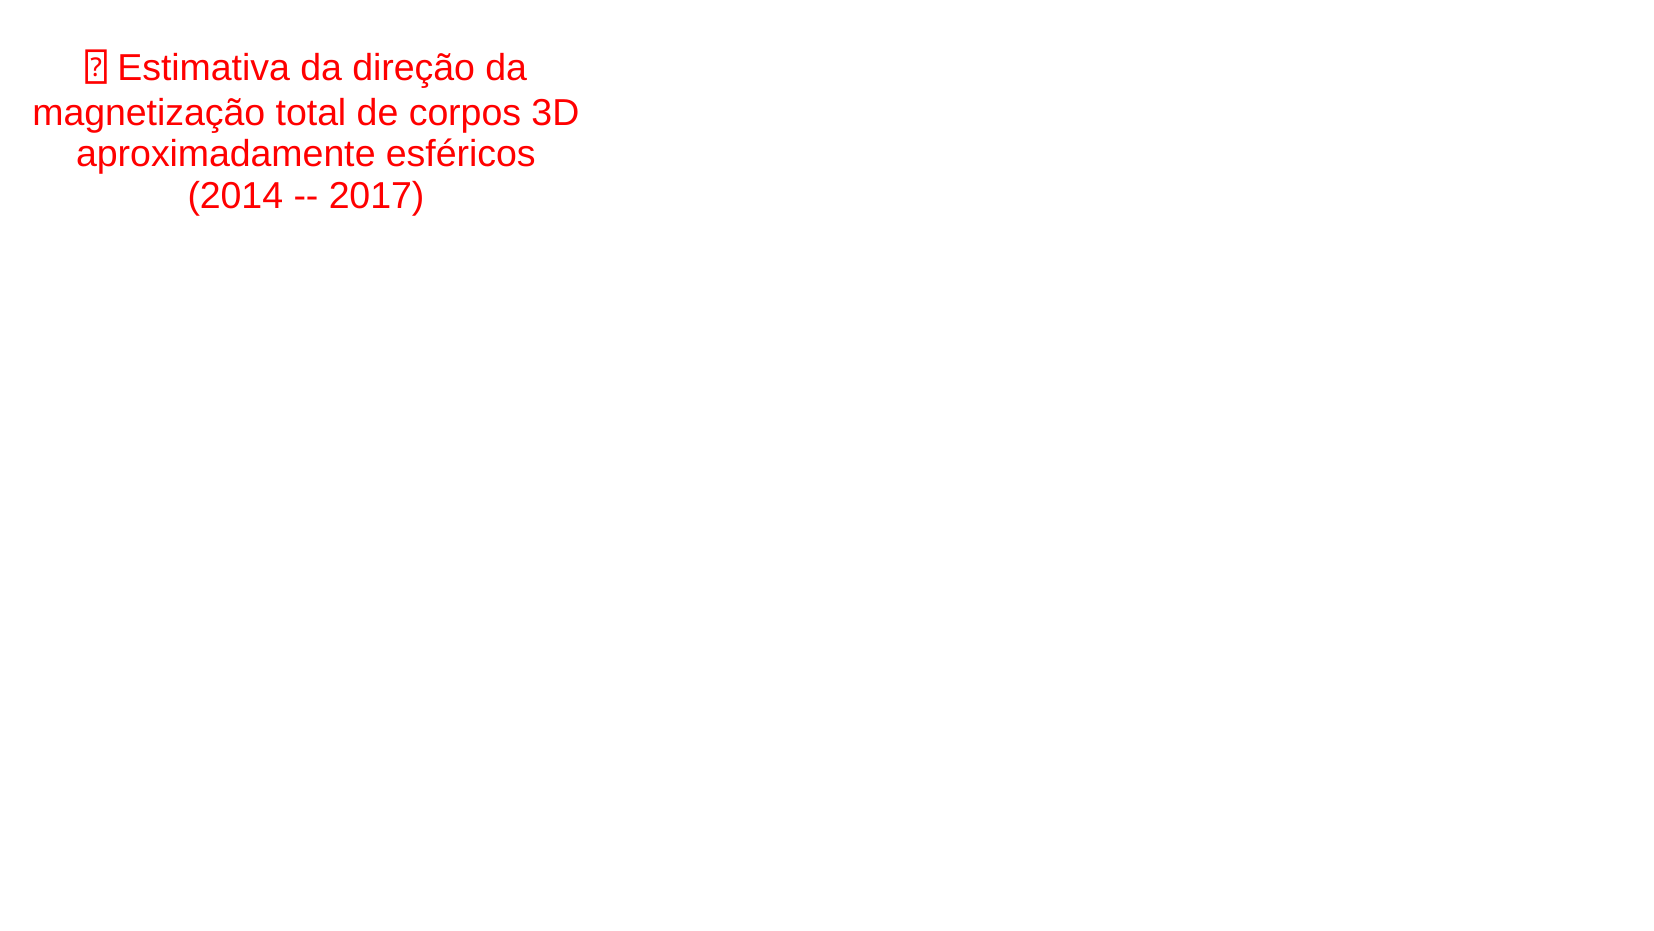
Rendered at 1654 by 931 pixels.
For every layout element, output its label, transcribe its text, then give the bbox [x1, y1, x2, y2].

text_box ⍰ Estimativa da direção da magnetização total de corpos 3D aproximadamente esféricos (2014 -- 2017) [17, 32, 603, 258]
